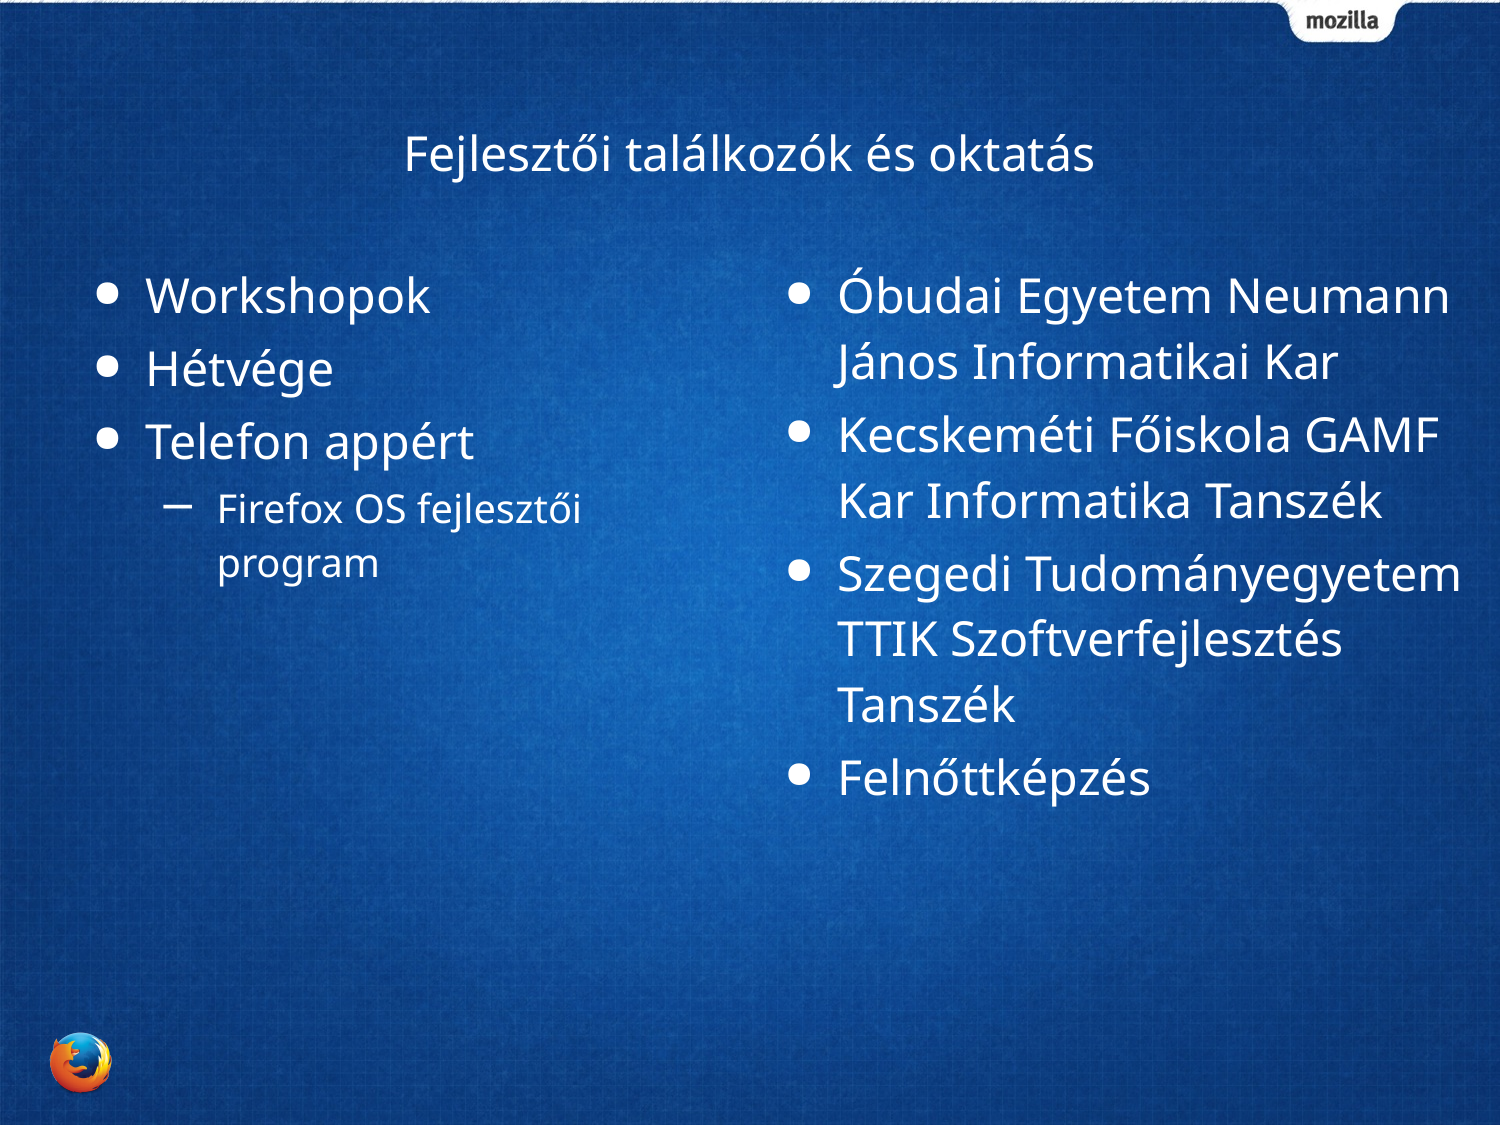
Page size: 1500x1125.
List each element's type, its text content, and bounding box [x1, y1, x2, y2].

title Fejlesztői találkozók és oktatás [75, 45, 1425, 233]
list Óbudai Egyetem Neumann János Informatikai Kar Kecskeméti Főiskola GAMF Kar Informatika Tanszék Szegedi Tudományegyetem TTIK Szoftverfejlesztés Tanszék Felnőttképzés [766, 262, 1465, 1005]
list Workshopok Hétvége Telefon appért Firefox OS fejlesztői program [75, 262, 734, 1005]
picture [0, 0, 1500, 1125]
